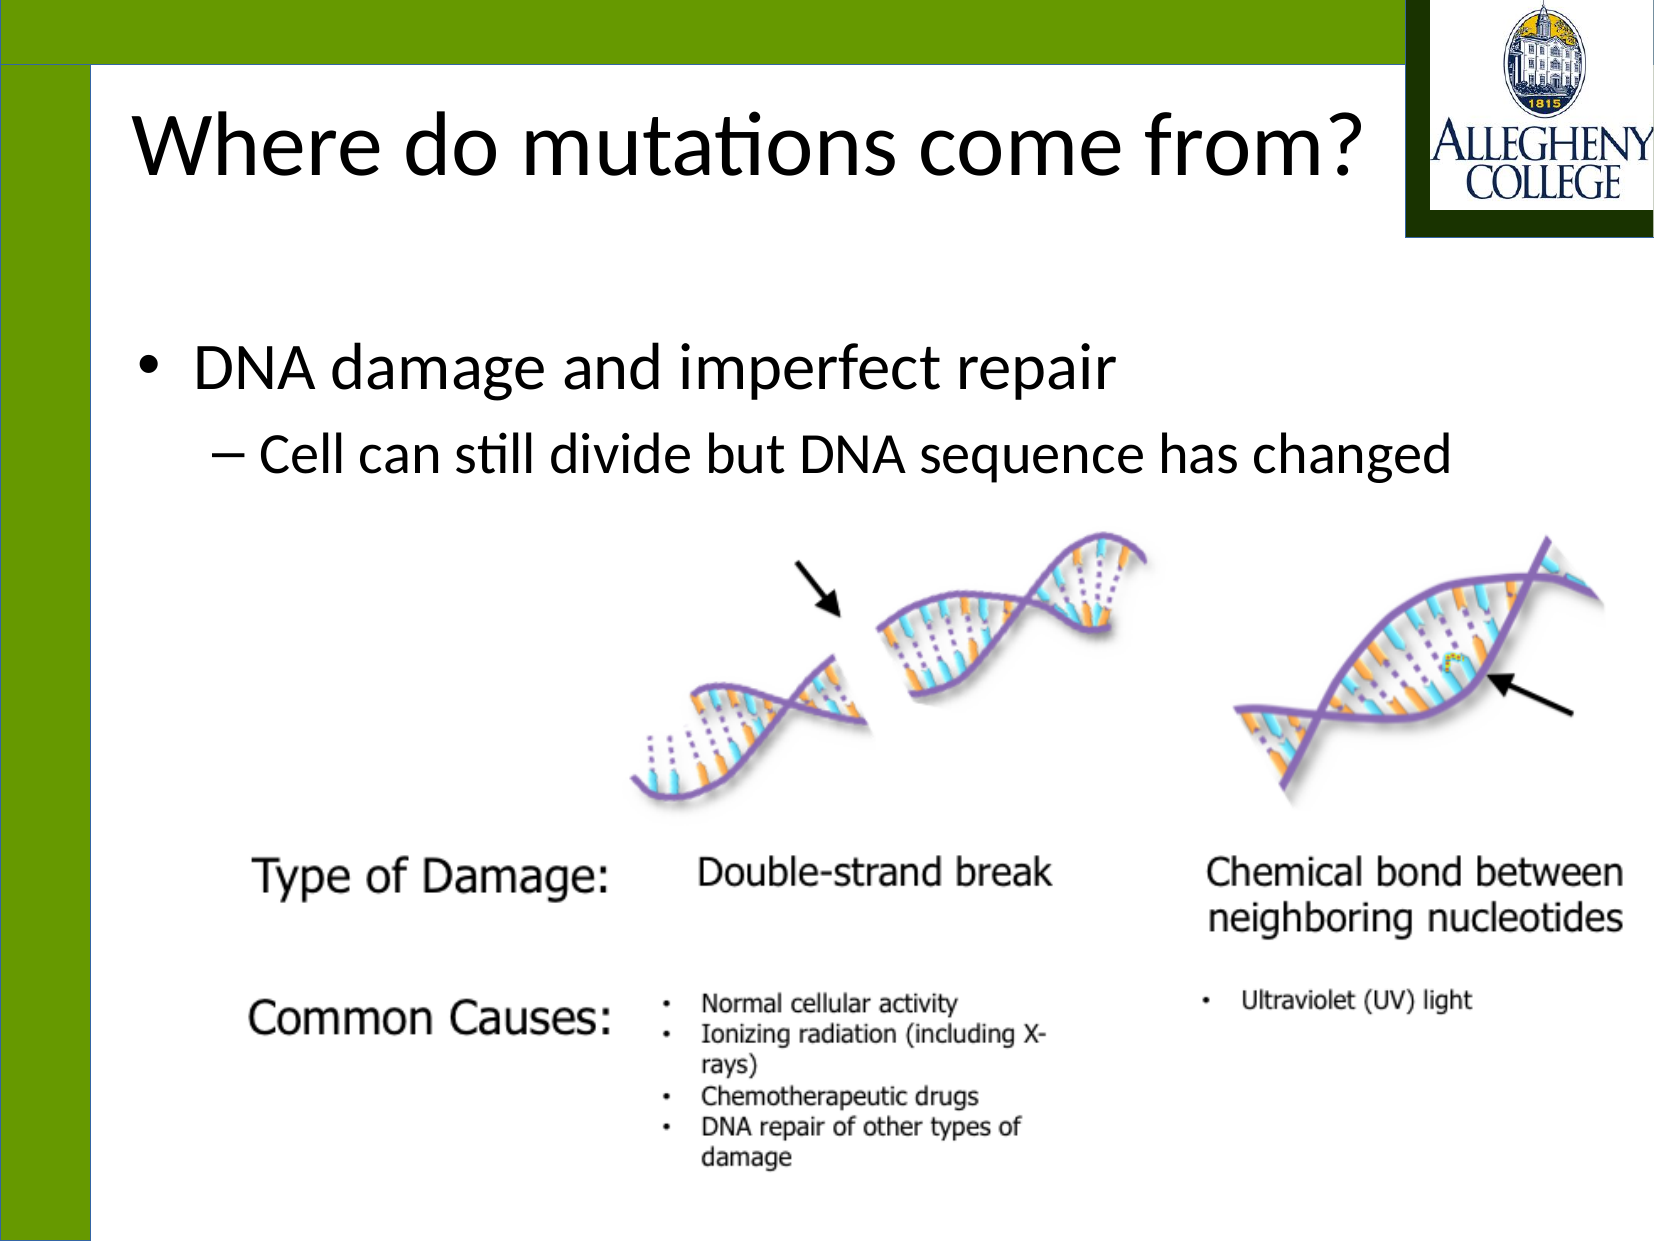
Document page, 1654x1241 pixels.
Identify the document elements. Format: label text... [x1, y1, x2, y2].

title Where do mutations come from? [91, 65, 1405, 233]
list DNA damage and imperfect repair Cell can still divide but DNA sequence has changed [122, 315, 1473, 1059]
picture [1430, 0, 1654, 210]
text_box [0, 0, 1654, 1241]
picture [220, 439, 1654, 1232]
